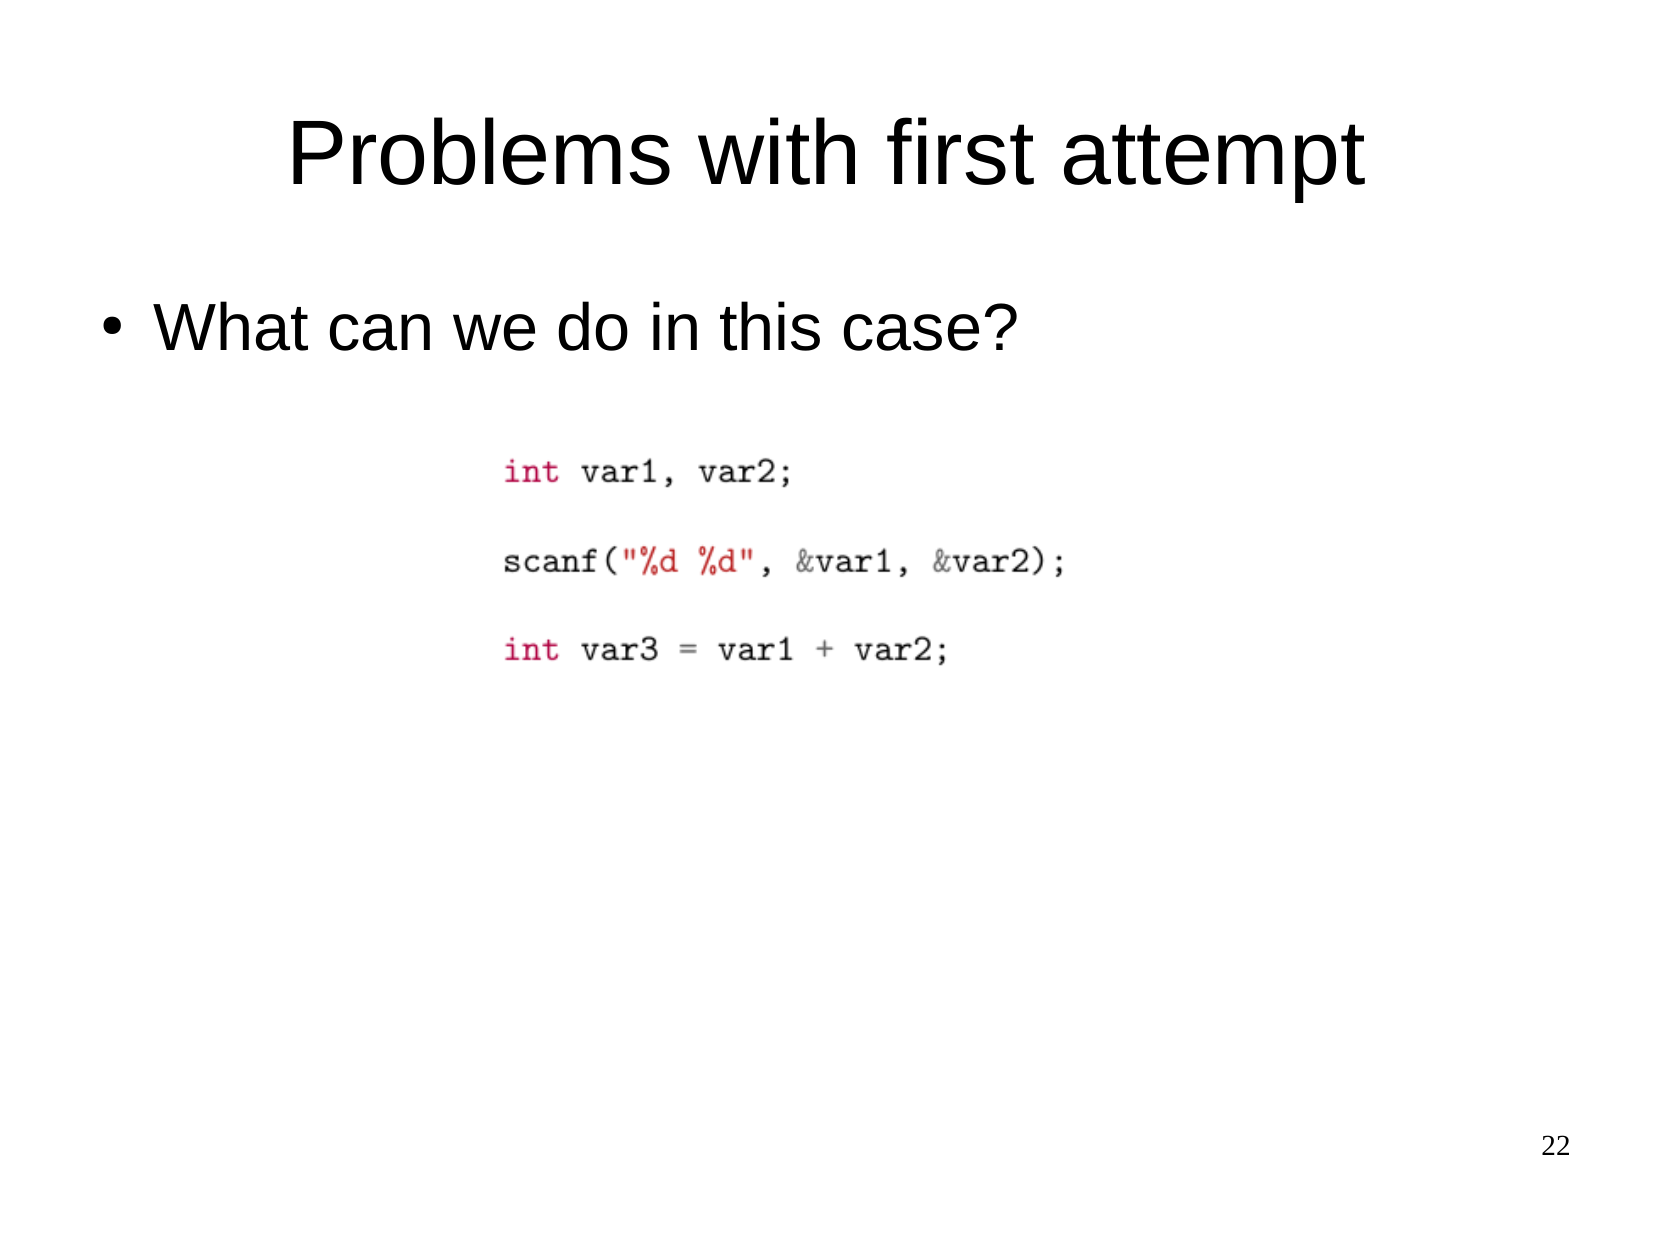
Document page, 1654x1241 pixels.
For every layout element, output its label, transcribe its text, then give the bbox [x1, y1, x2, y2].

title Problems with first attempt [82, 49, 1571, 257]
list What can we do in this case? [82, 290, 1571, 391]
picture [450, 405, 1102, 721]
